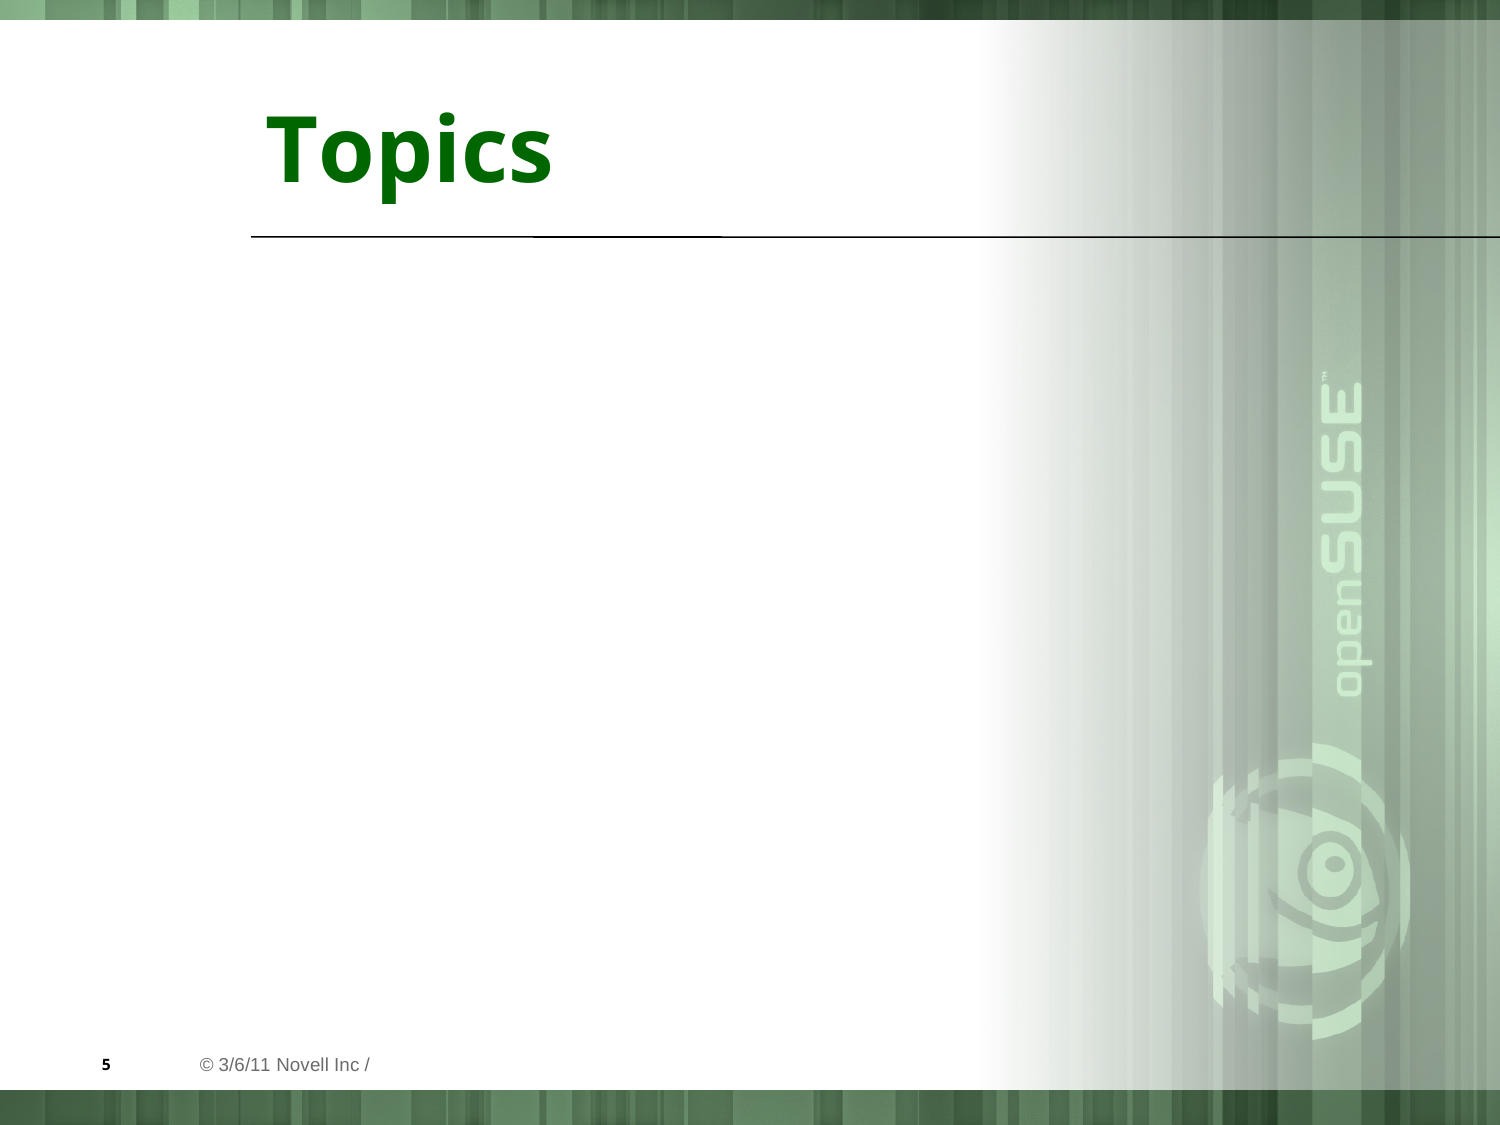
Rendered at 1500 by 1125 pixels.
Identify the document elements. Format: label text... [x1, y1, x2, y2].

title Topics [265, 68, 1447, 232]
picture [0, 0, 1500, 1125]
